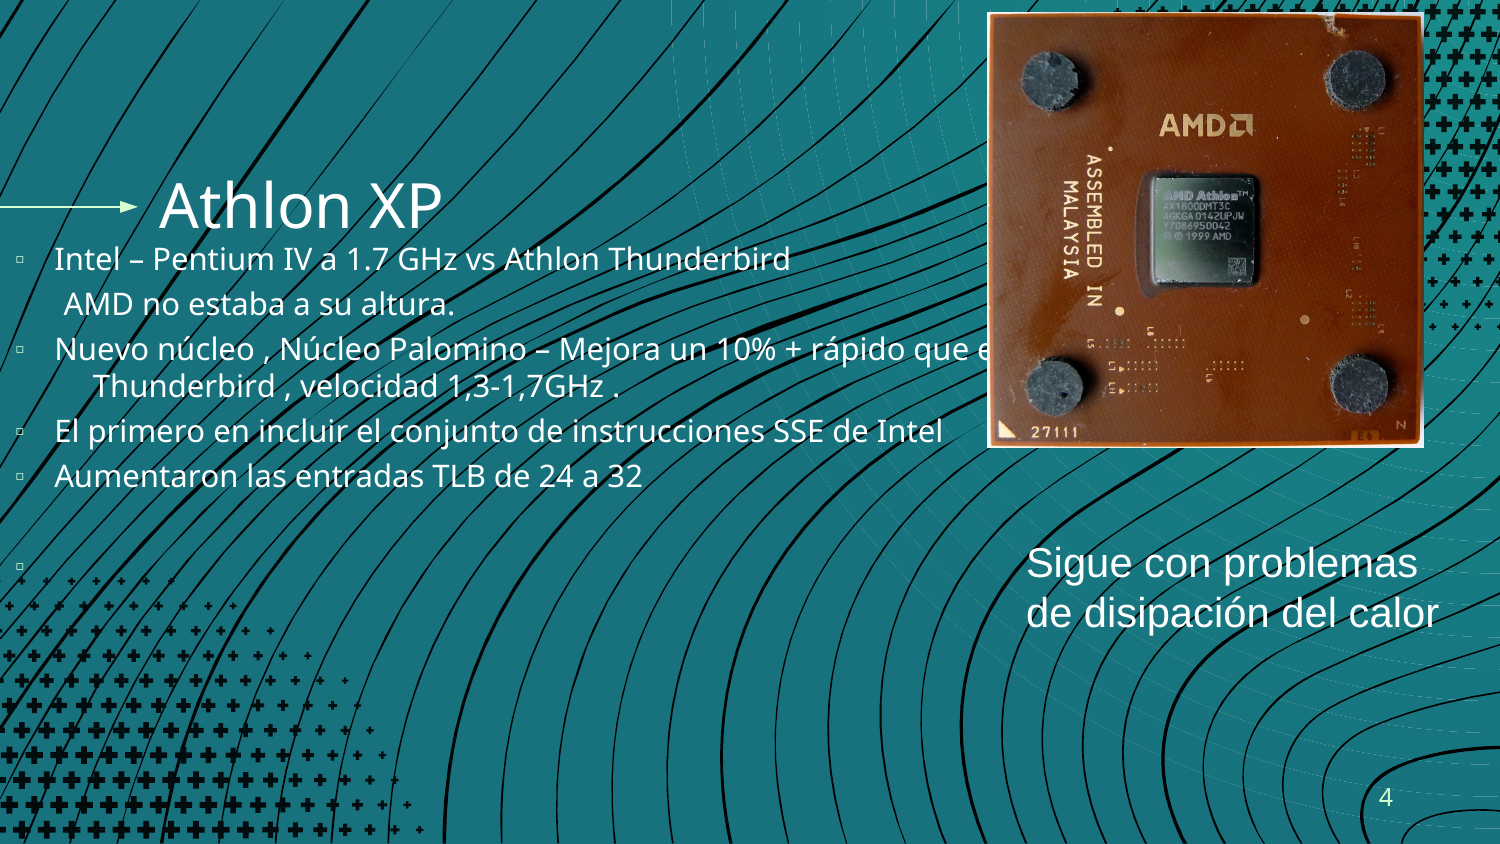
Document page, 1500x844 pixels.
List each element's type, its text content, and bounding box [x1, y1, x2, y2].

title Athlon XP [159, 174, 987, 239]
text_box Sigue con problemas de disipación del calor [1011, 527, 1458, 644]
list Intel – Pentium IV a 1.7 GHz vs Athlon Thunderbird AMD no estaba a su altura. Nuevo núcleo , Núcleo Palomino – Mejora un 10% + rápido que el Thunderbird , velocidad 1,3-1,7GHz . El primero en incluir el conjunto de instrucciones SSE de Intel Aumentaron las entradas TLB de 24 a 32 [0, 239, 1104, 633]
picture [987, 12, 1424, 448]
text_box 5 [1378, 766, 1469, 832]
